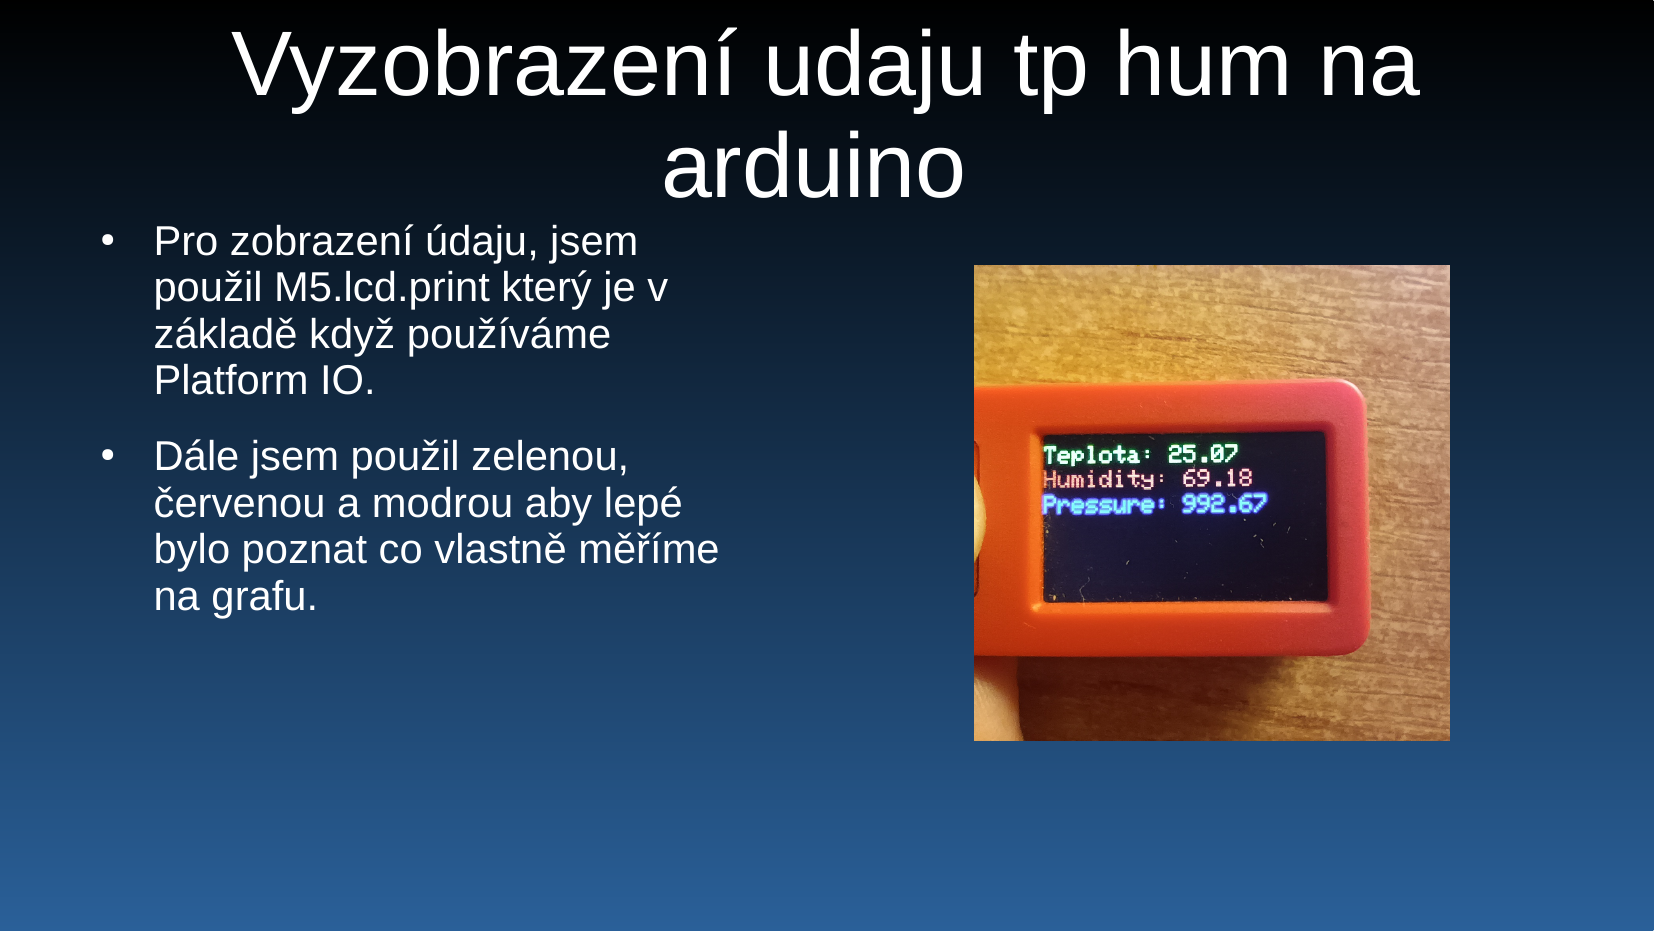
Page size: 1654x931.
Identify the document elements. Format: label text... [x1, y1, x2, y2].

picture [974, 265, 1450, 741]
list Pro zobrazení údaju, jsem použil M5.lcd.print který je v základě když používáme Platform IO. Dále jsem použil zelenou, červenou a modrou aby lepé bylo poznat co vlastně měříme na grafu. [82, 217, 739, 758]
title Vyzobrazení udaju tp hum na arduino [82, 12, 1571, 218]
